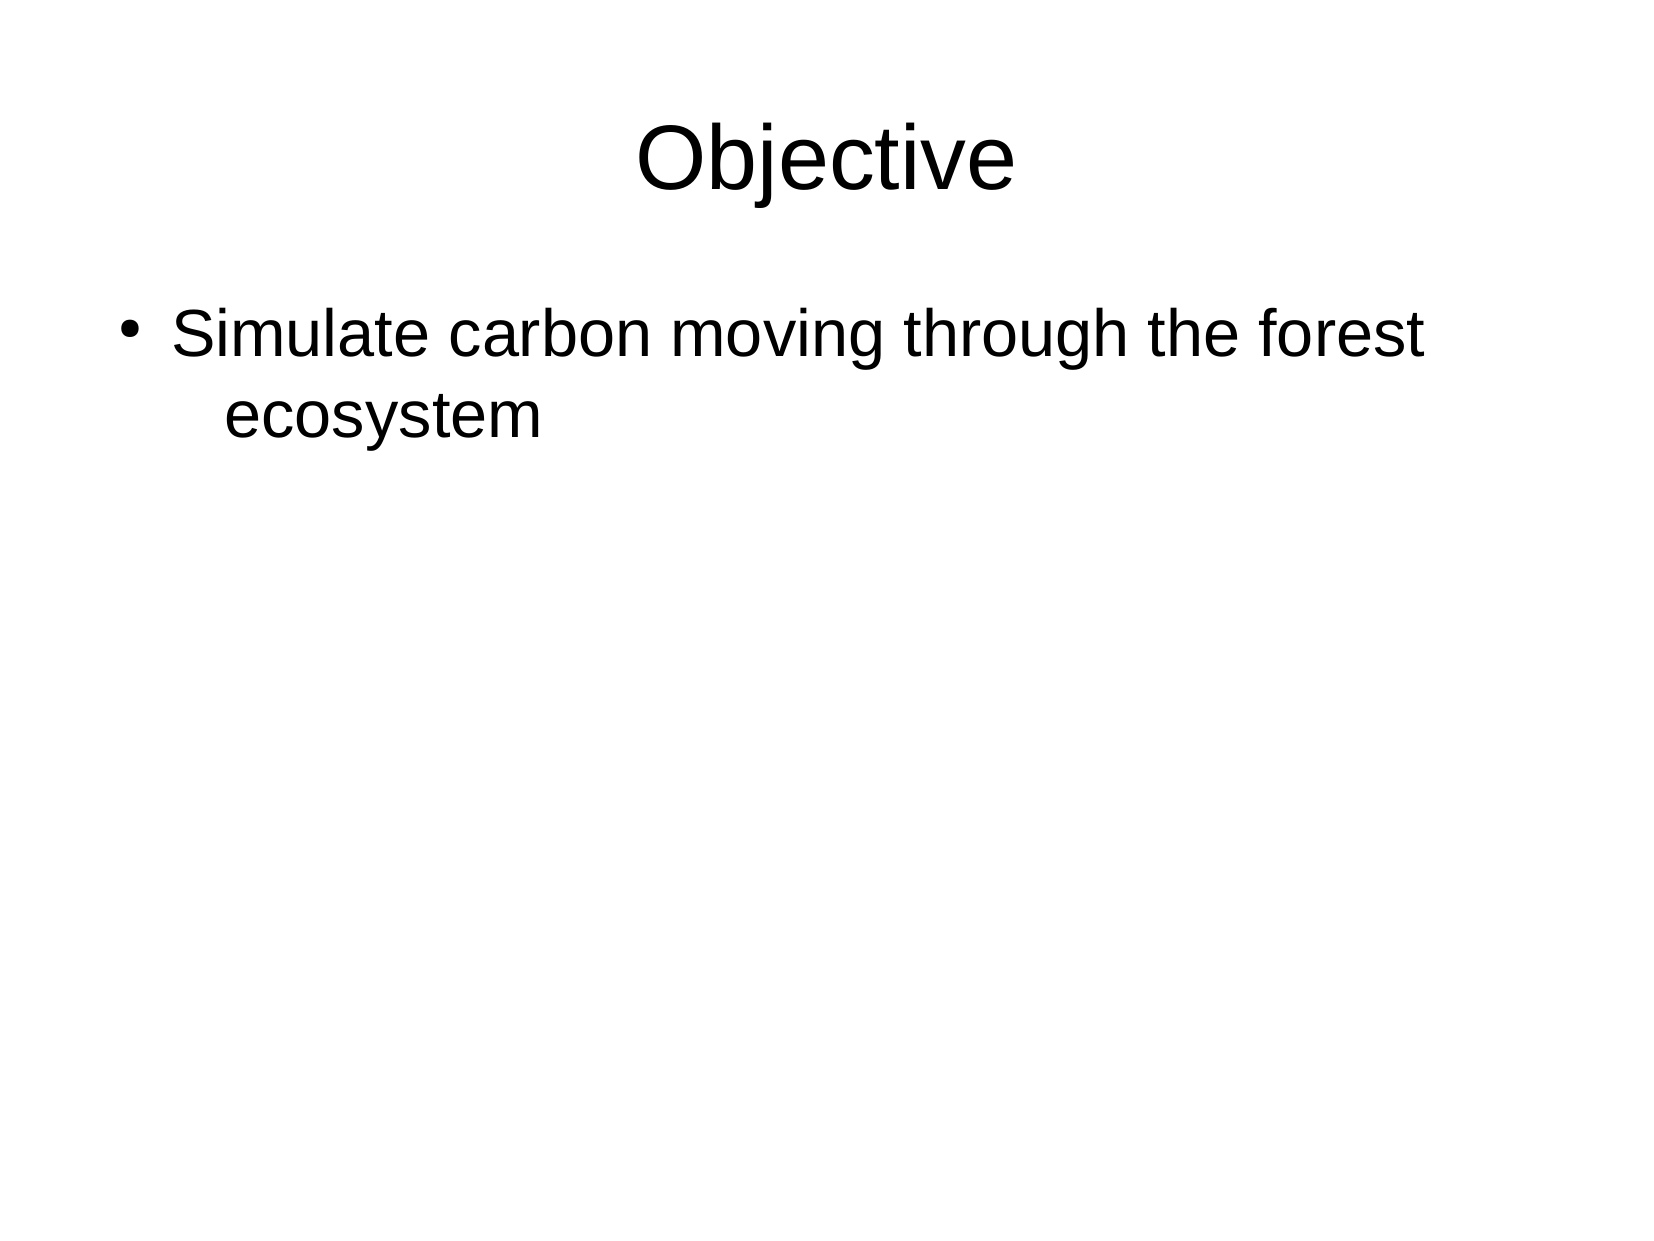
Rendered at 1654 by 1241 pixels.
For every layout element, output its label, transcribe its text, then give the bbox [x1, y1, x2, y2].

list Simulate carbon moving through the forest ecosystem [82, 290, 1538, 1010]
title Objective [82, 49, 1571, 257]
